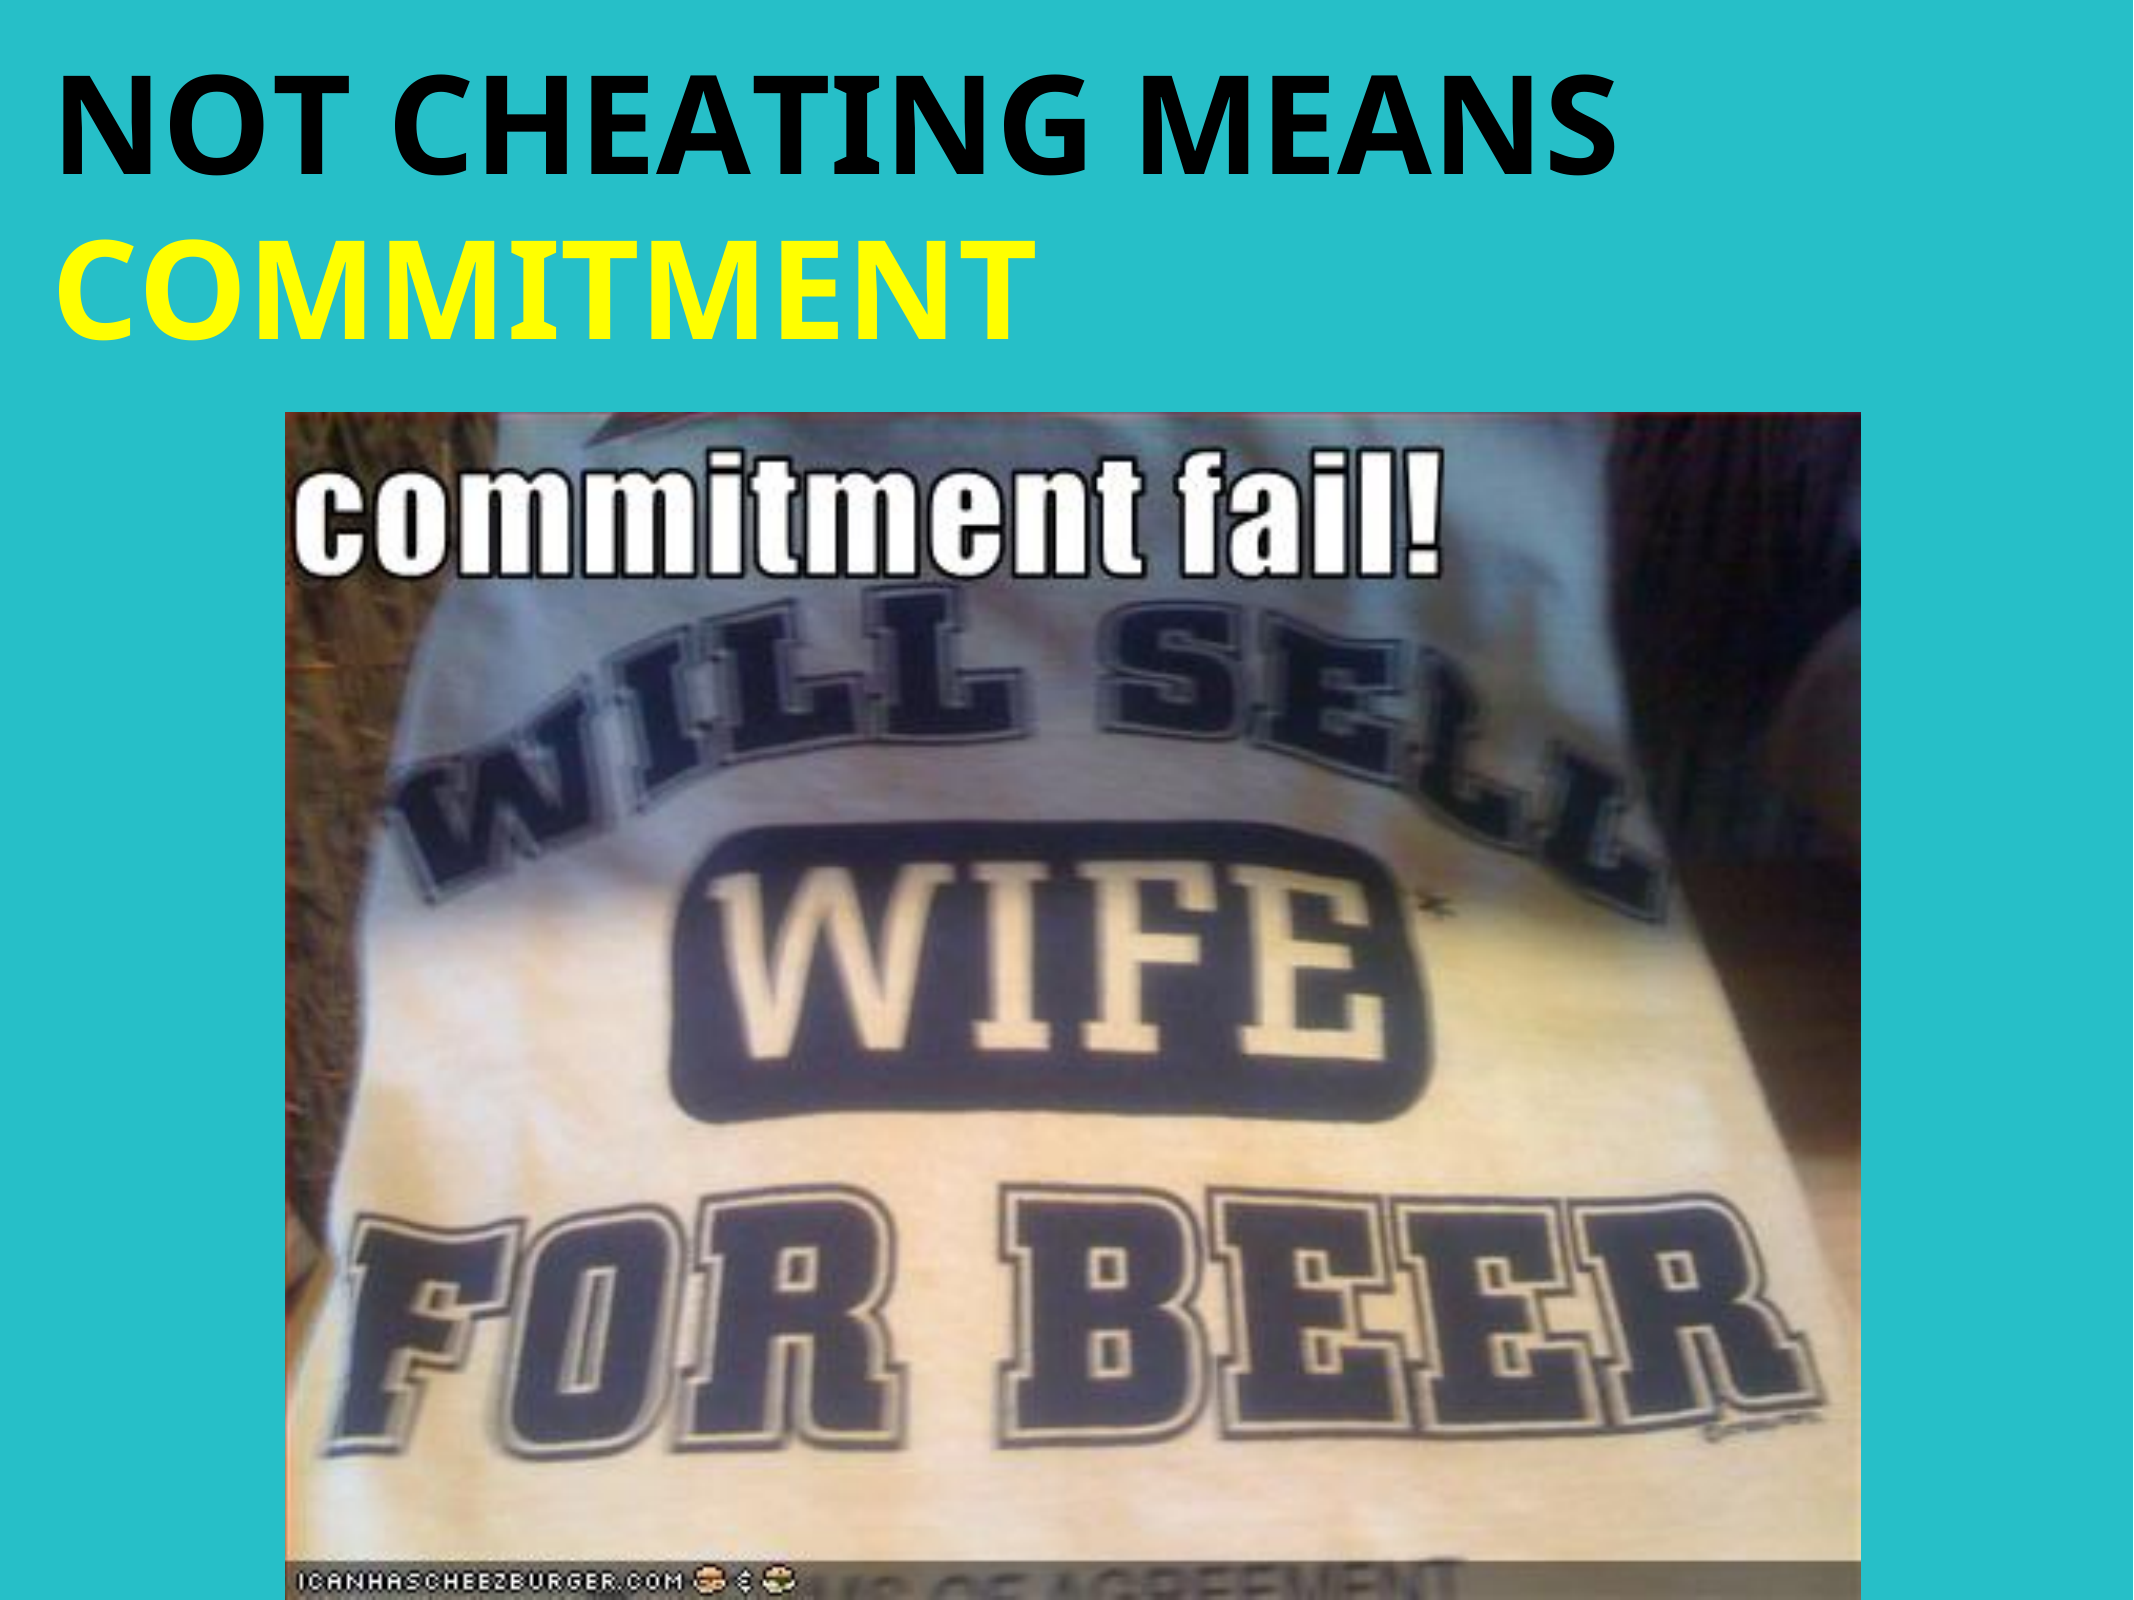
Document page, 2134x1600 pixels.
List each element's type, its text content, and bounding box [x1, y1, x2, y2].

text_box NOT CHEATING MEANS COMMITMENT [41, 37, 2134, 483]
picture [285, 412, 1861, 1600]
